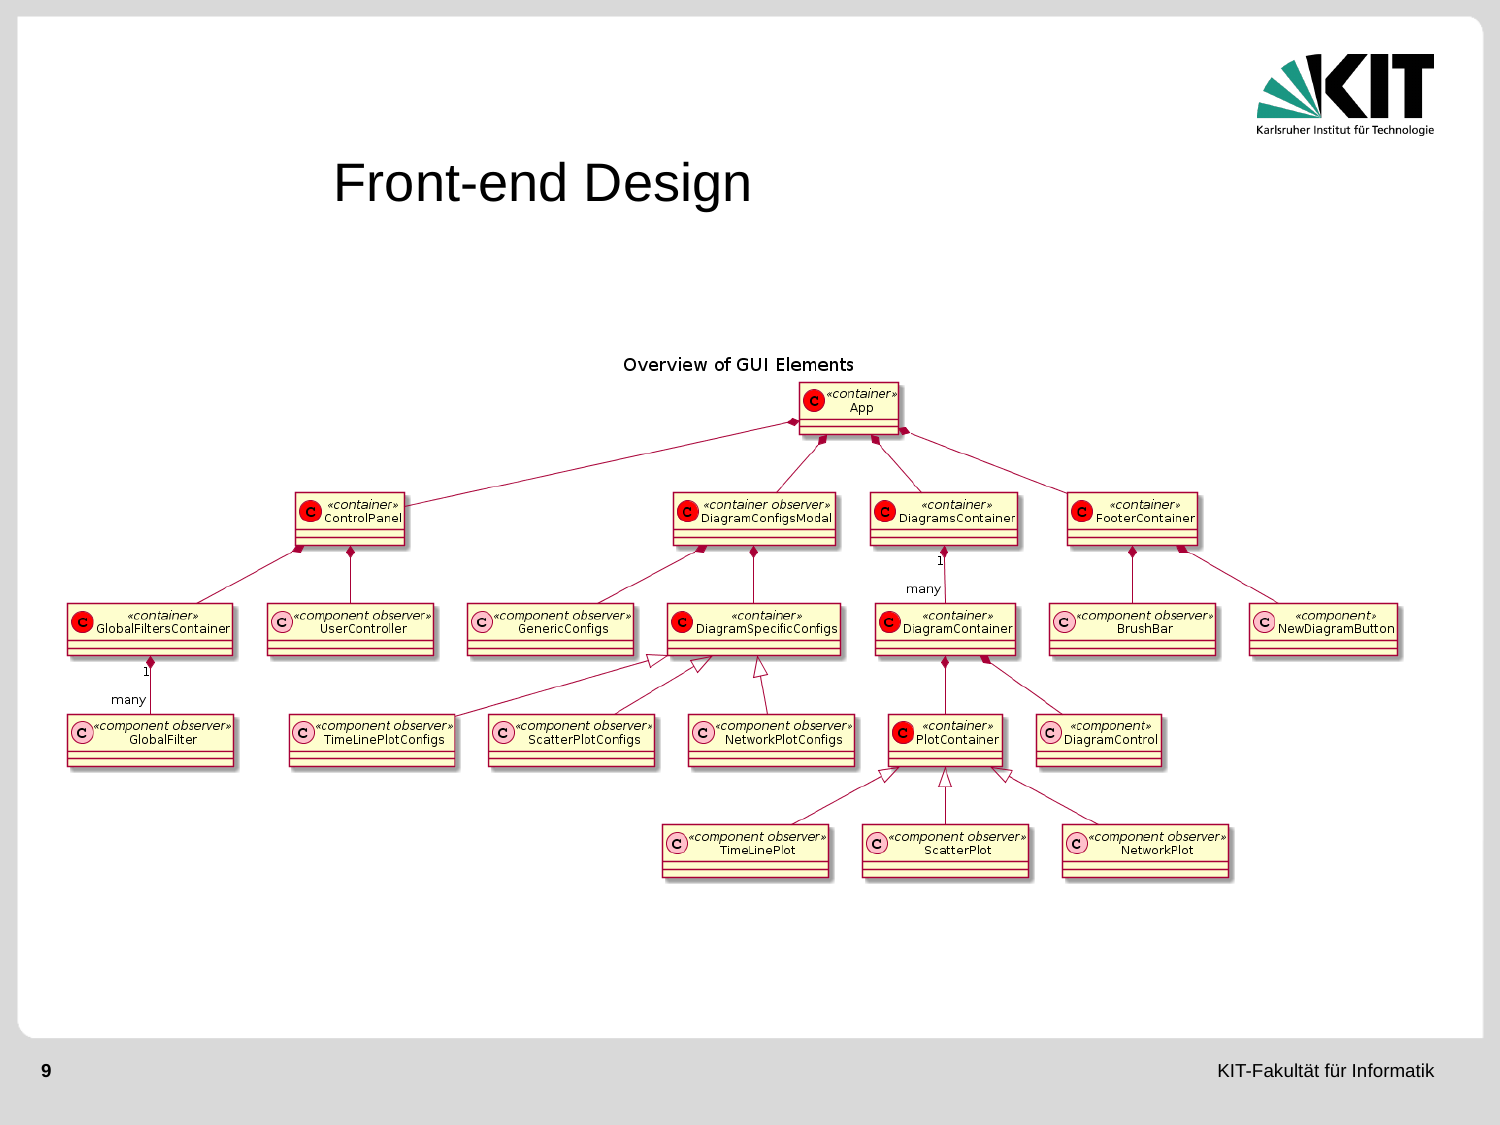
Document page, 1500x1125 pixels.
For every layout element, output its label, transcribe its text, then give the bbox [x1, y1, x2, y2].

picture [0, 0, 1500, 1125]
text_box Front-end Design [318, 145, 1158, 237]
